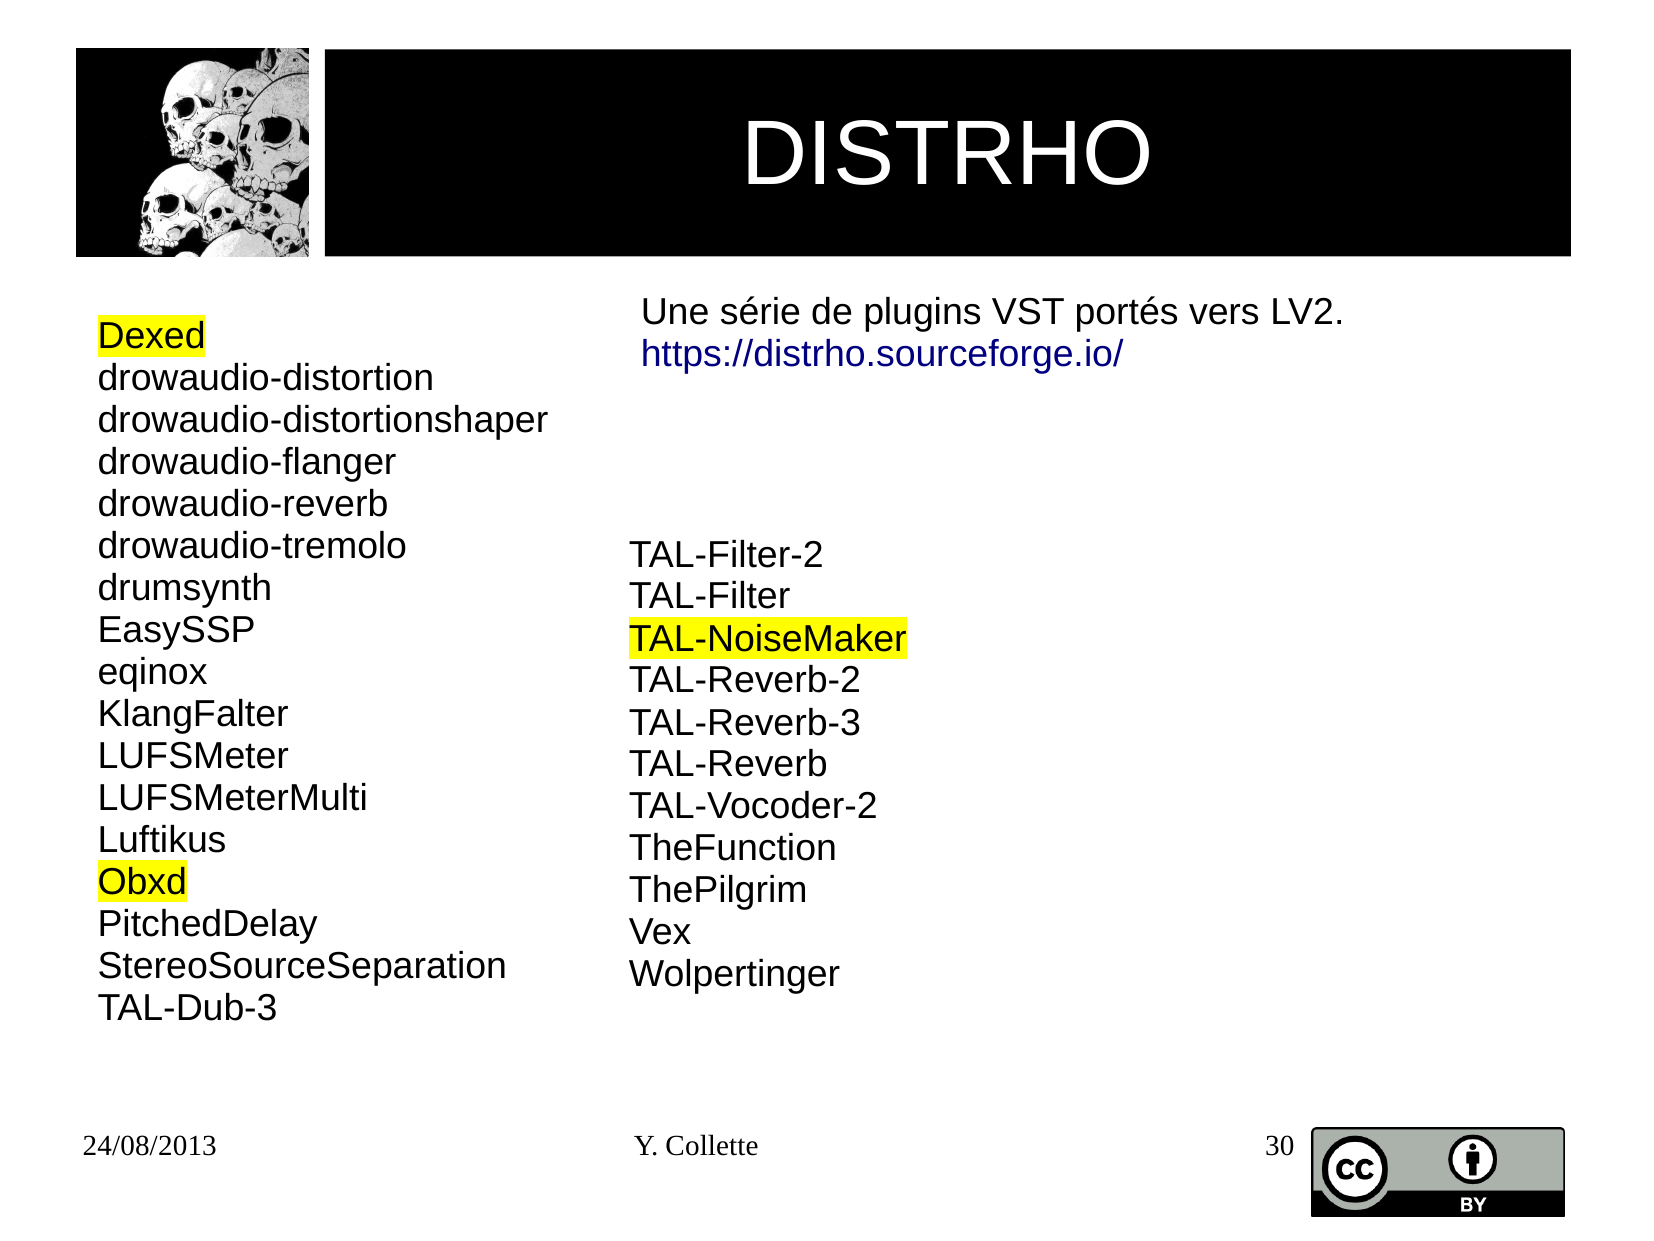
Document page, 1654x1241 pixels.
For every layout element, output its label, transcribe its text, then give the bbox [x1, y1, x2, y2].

picture [1311, 1127, 1565, 1217]
text_box Une série de plugins VST portés vers LV2. https://distrho.sourceforge.io/ [625, 283, 1560, 383]
title DISTRHO [324, 49, 1571, 257]
text_box TAL-Filter-2 TAL-Filter TAL-NoiseMaker TAL-Reverb-2 TAL-Reverb-3 TAL-Reverb TAL-Vocoder-2 TheFunction ThePilgrim Vex Wolpertinger [614, 525, 1016, 1003]
text_box Dexed drowaudio-distortion drowaudio-distortionshaper drowaudio-flanger drowaudio-reverb drowaudio-tremolo drumsynth EasySSP eqinox KlangFalter LUFSMeter LUFSMeterMulti Luftikus Obxd PitchedDelay StereoSourceSeparation TAL-Dub-3 [82, 307, 650, 1036]
picture [76, 48, 309, 257]
